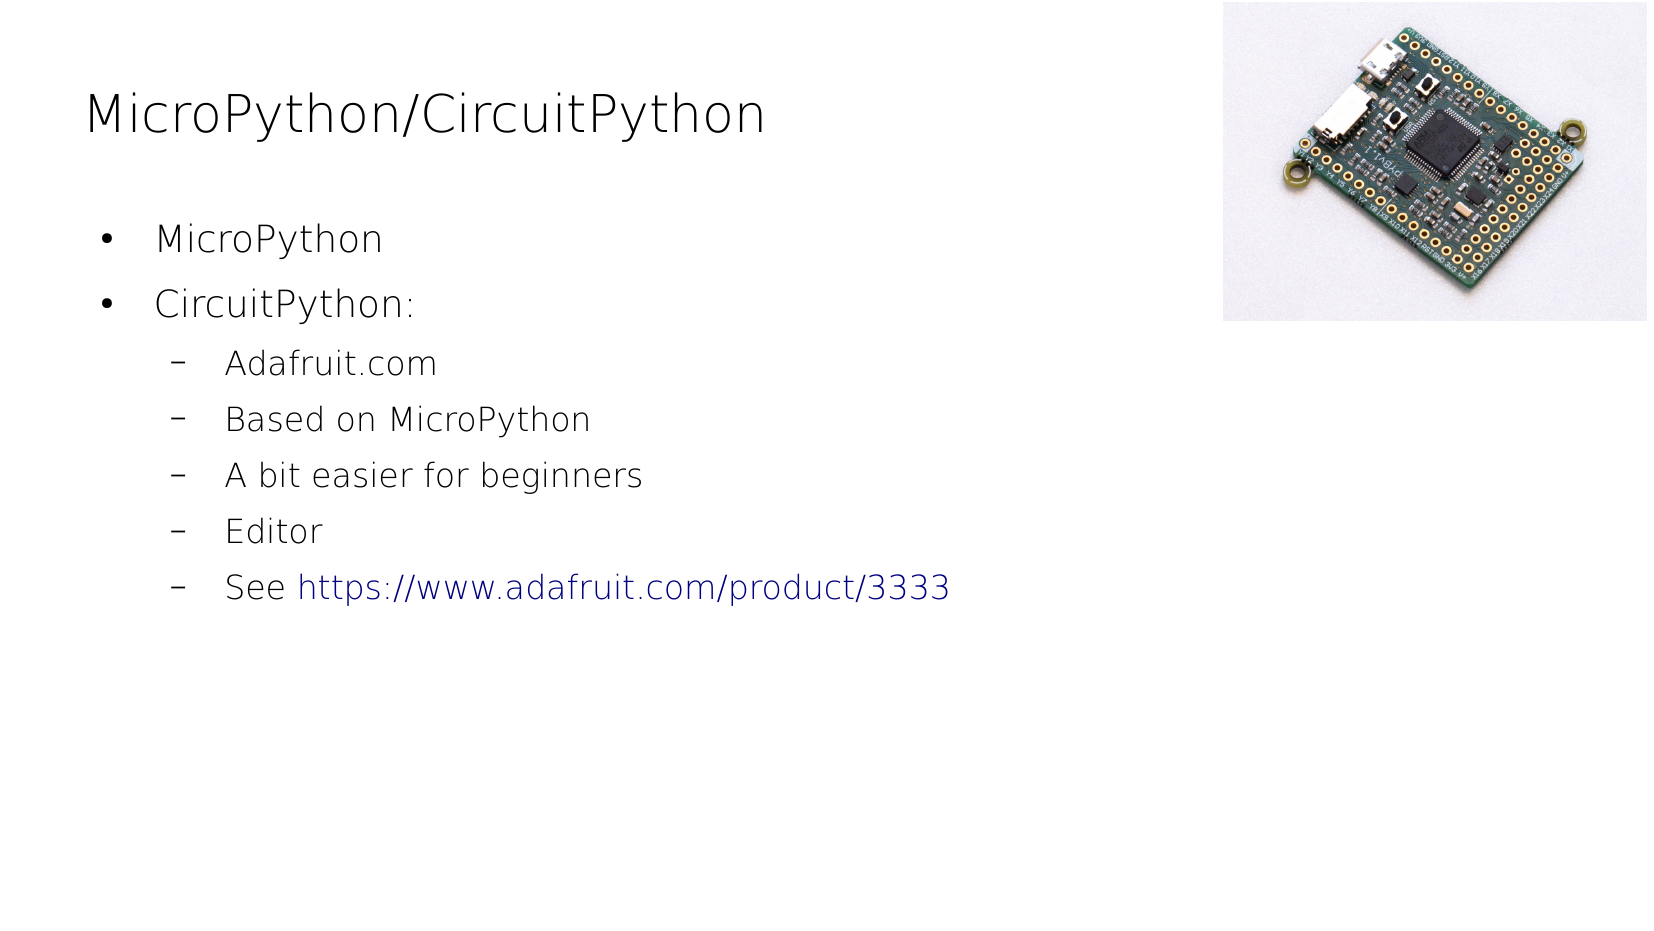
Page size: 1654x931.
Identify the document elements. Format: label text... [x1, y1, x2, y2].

title MicroPython/CircuitPython [82, 37, 1223, 193]
list MicroPython CircuitPython: Adafruit.com Based on MicroPython A bit easier for beginners Editor See https://www.adafruit.com/product/3333 [82, 217, 1571, 758]
picture [1223, 2, 1647, 321]
